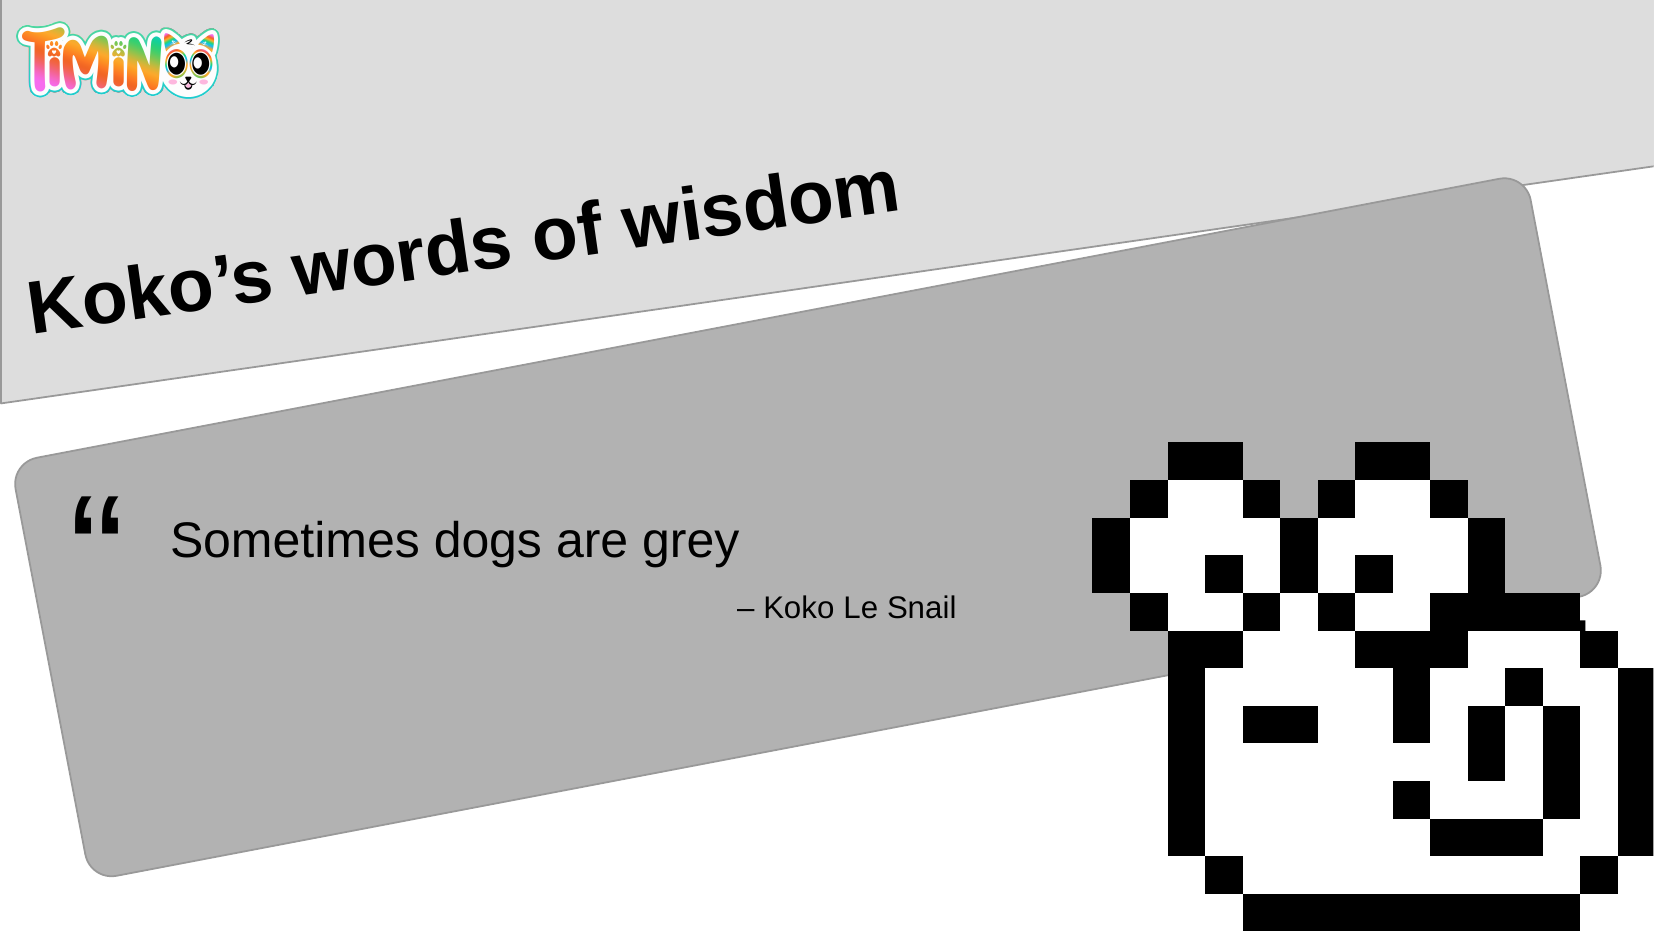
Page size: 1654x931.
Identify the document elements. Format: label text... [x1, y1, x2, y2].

picture [1092, 442, 1654, 931]
list Sometimes dogs are grey – Koko Le Snail [99, 434, 1555, 789]
picture [16, 21, 220, 99]
title Koko’s words of wisdom [16, 21, 1501, 387]
